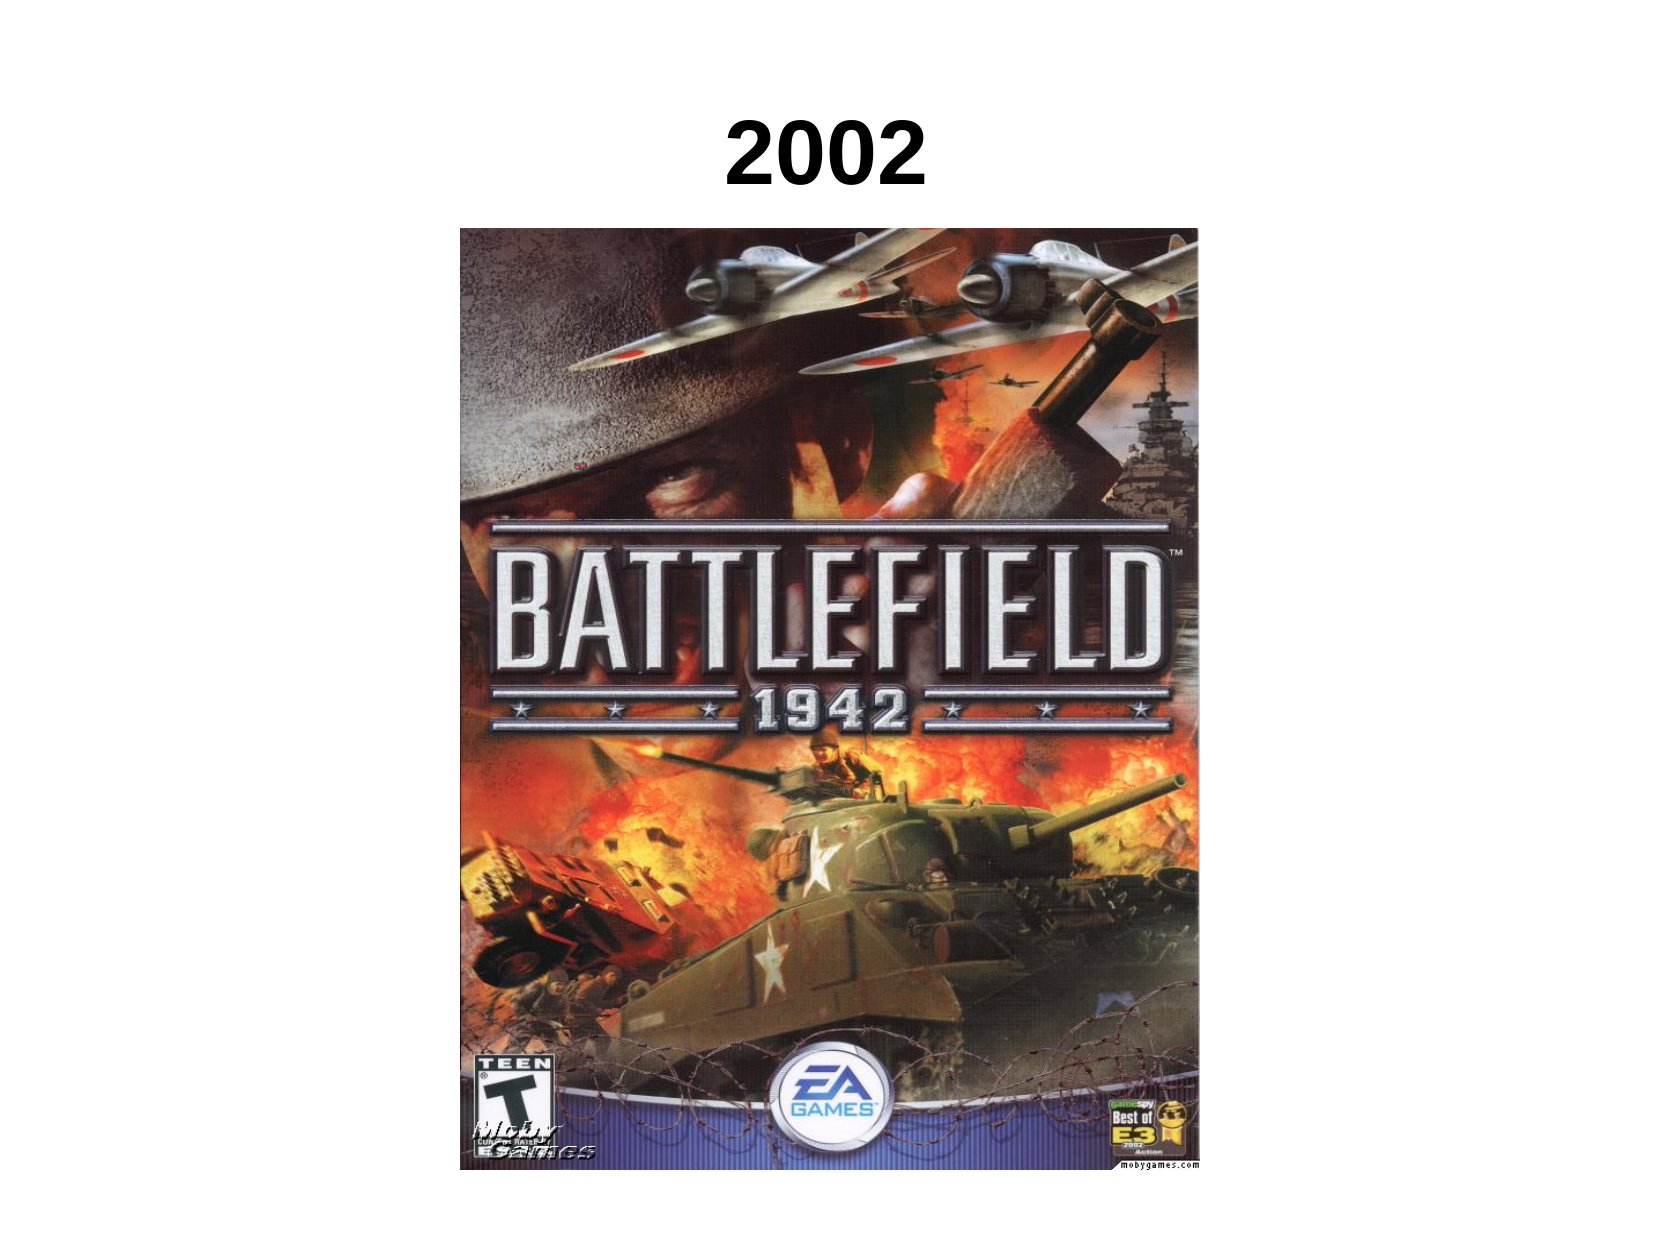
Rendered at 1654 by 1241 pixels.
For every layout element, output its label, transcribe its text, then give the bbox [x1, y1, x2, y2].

title 2002 [82, 49, 1571, 257]
picture [460, 228, 1200, 1170]
